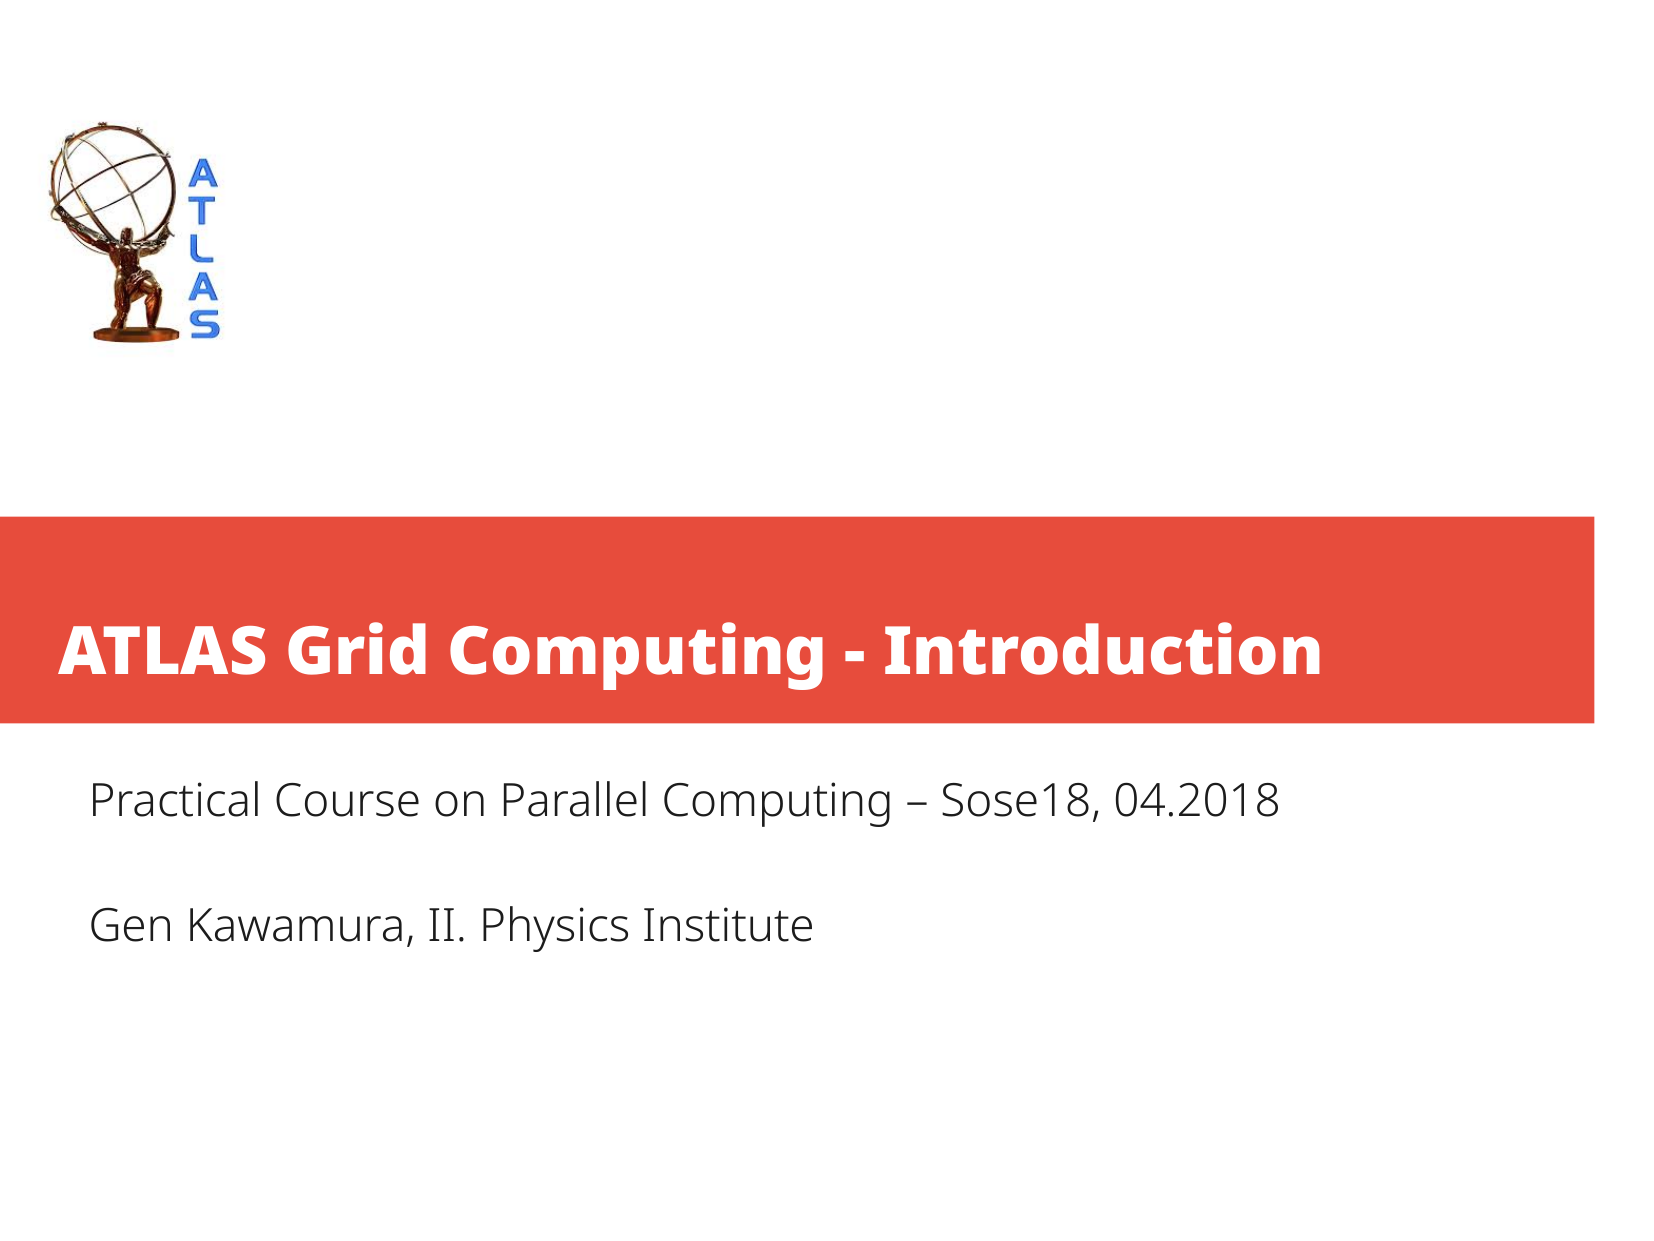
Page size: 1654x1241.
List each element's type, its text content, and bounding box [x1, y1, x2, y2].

title ATLAS Grid Computing - Introduction [59, 546, 1595, 694]
subtitle Practical Course on Parallel Computing – Sose18, 04.2018 Gen Kawamura, II. Physics Institute [88, 767, 1595, 1182]
picture [22, 104, 238, 364]
